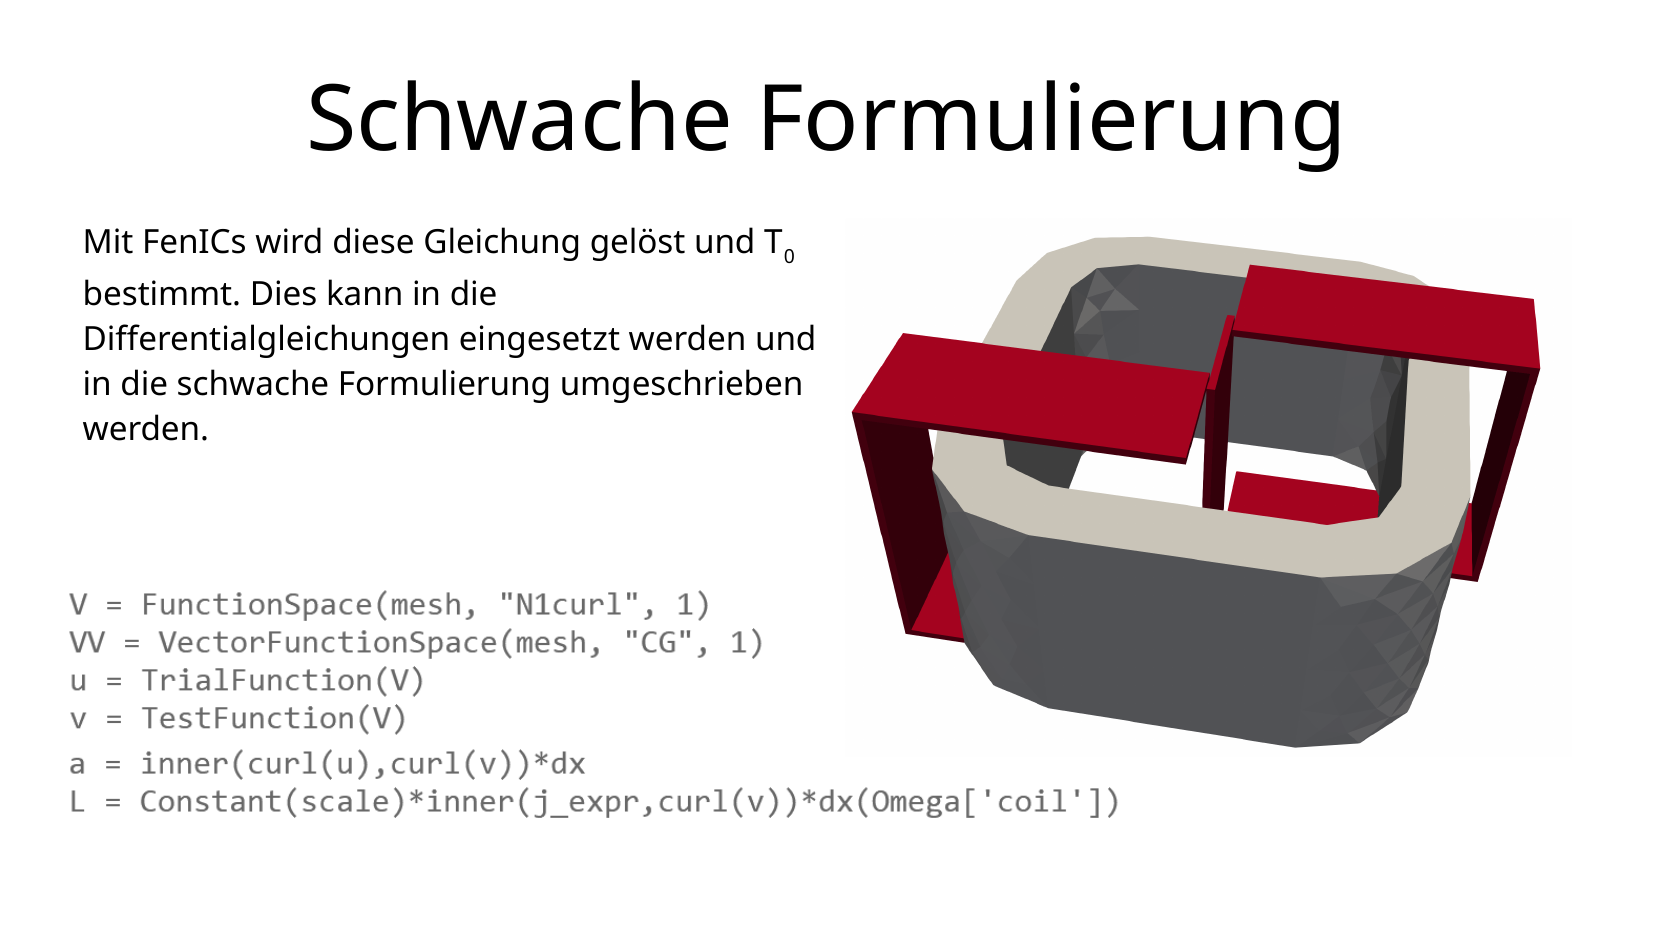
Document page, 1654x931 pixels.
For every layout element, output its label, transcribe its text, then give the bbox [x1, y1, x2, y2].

list Mit FenICs wird diese Gleichung gelöst und T0 bestimmt. Dies kann in die Differentialgleichungen eingesetzt werden und in die schwache Formulierung umgeschrieben werden. [82, 217, 826, 931]
title Schwache Formulierung [82, 37, 1571, 193]
picture [60, 585, 82, 841]
picture [826, 218, 1572, 841]
